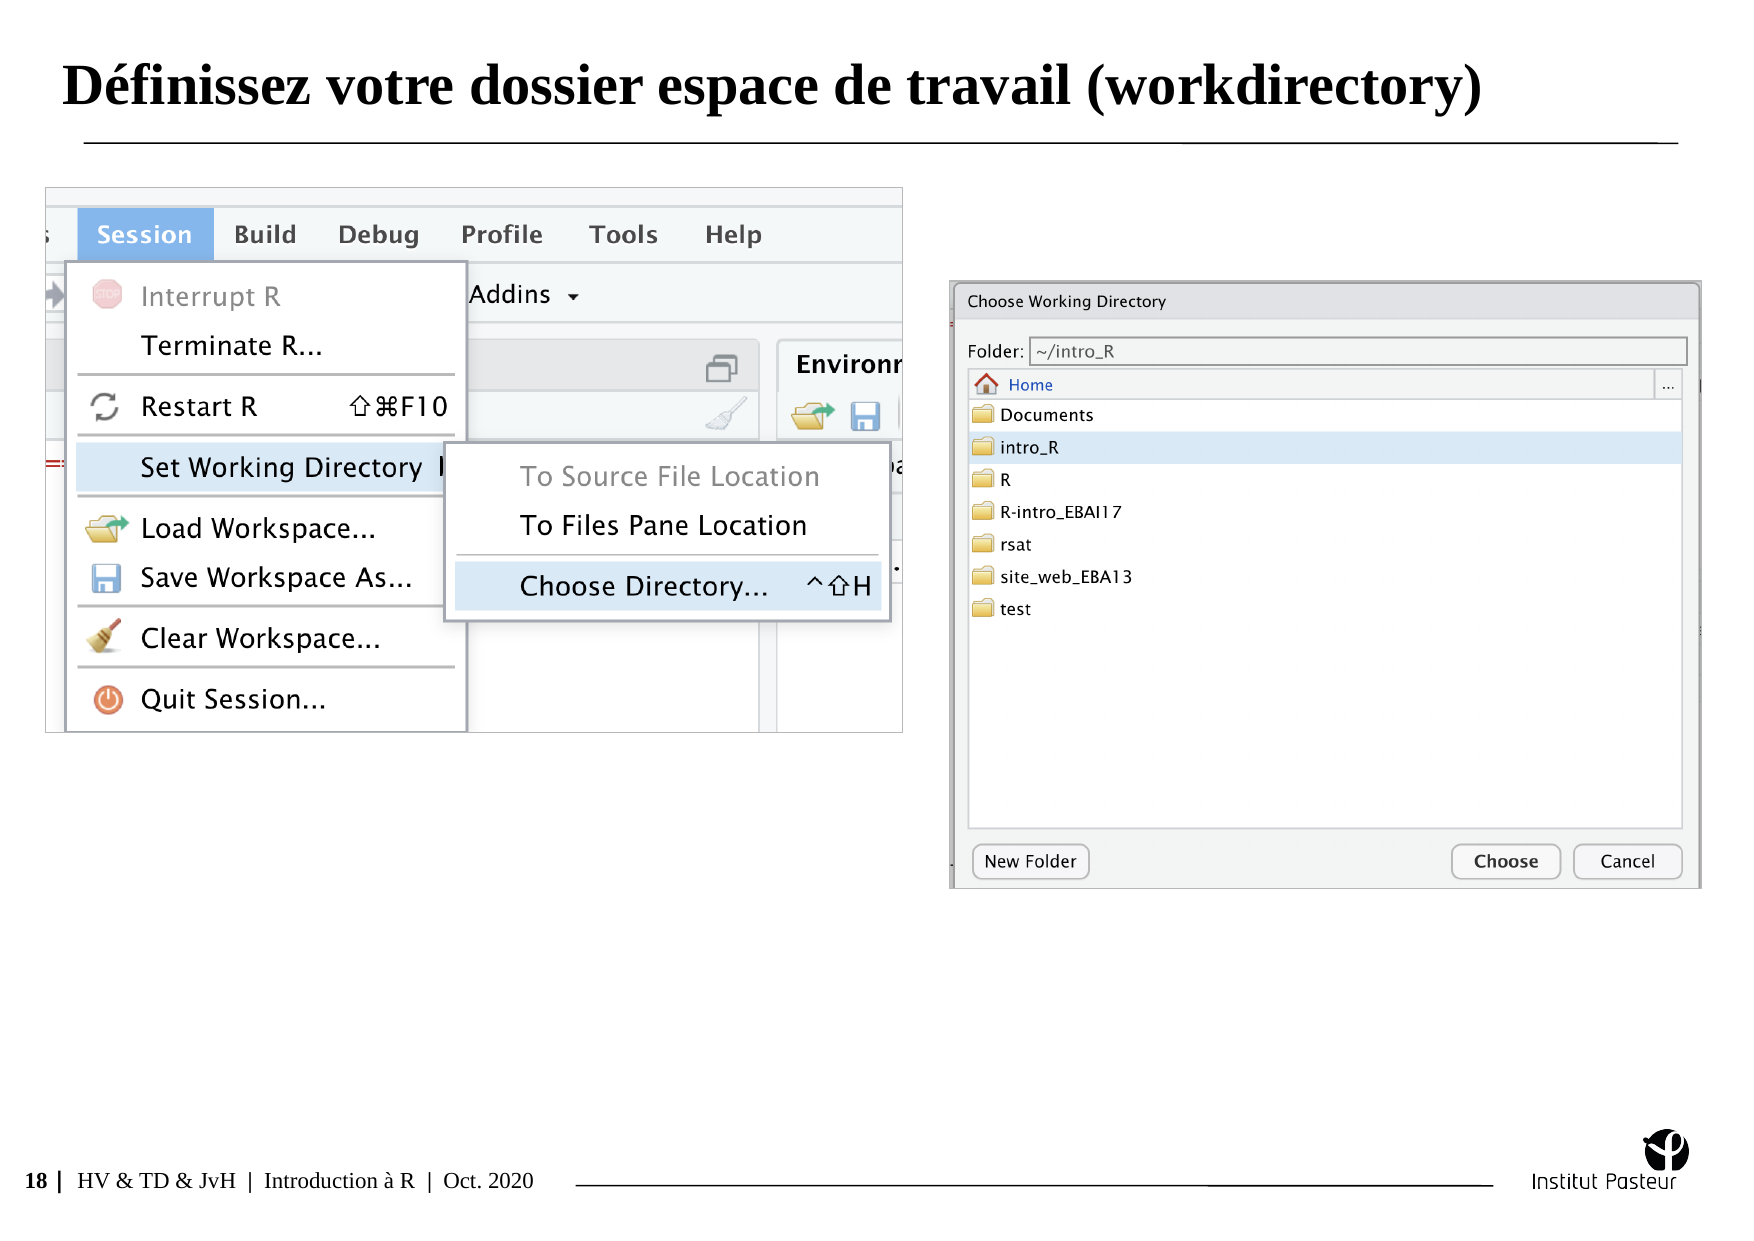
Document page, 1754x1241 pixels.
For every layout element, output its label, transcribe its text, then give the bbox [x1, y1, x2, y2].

text_box Définissez votre dossier espace de travail (workdirectory) [62, 2, 1692, 160]
picture [1533, 1129, 1689, 1189]
picture [46, 188, 902, 732]
picture [950, 281, 1701, 888]
